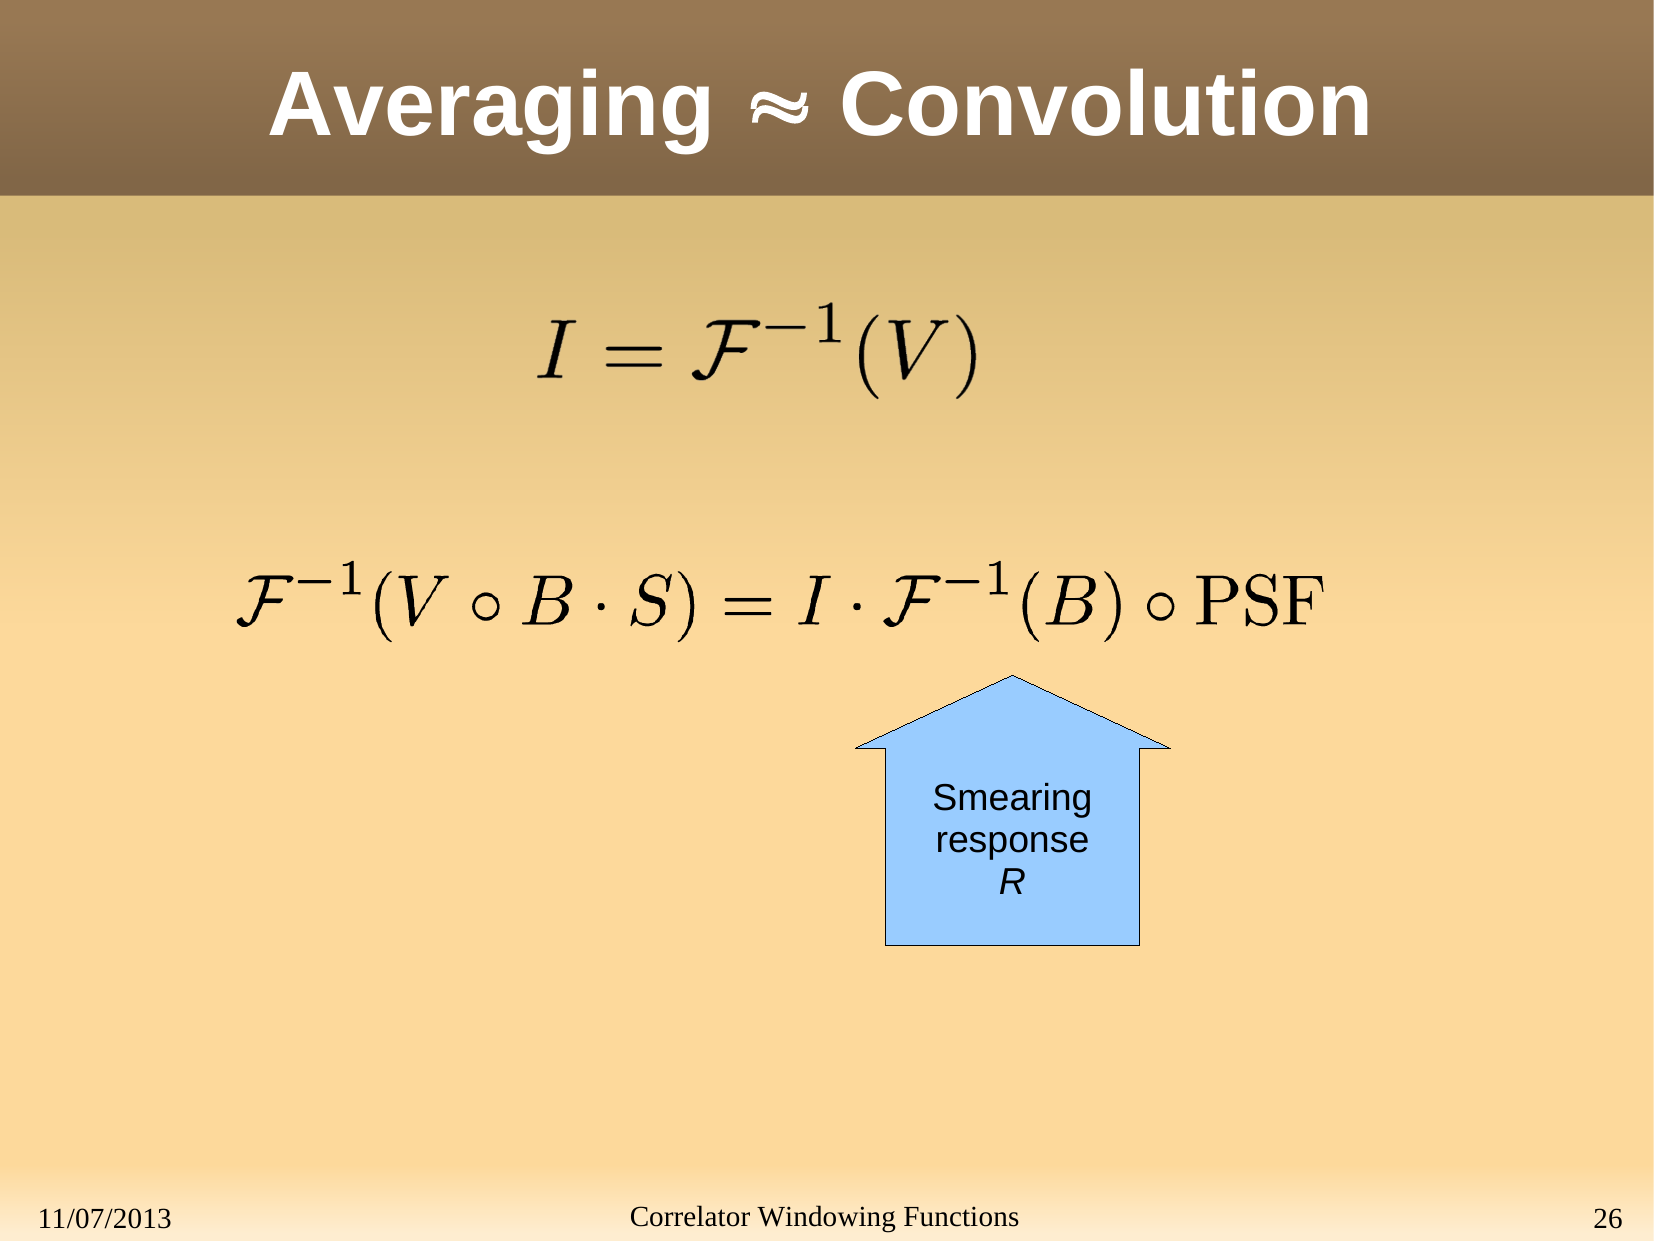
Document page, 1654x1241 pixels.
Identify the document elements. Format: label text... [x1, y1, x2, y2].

picture [0, 0, 1654, 1241]
title Averaging ≈ Convolution [76, 0, 1565, 208]
text_box Smearing response R [855, 675, 1171, 946]
